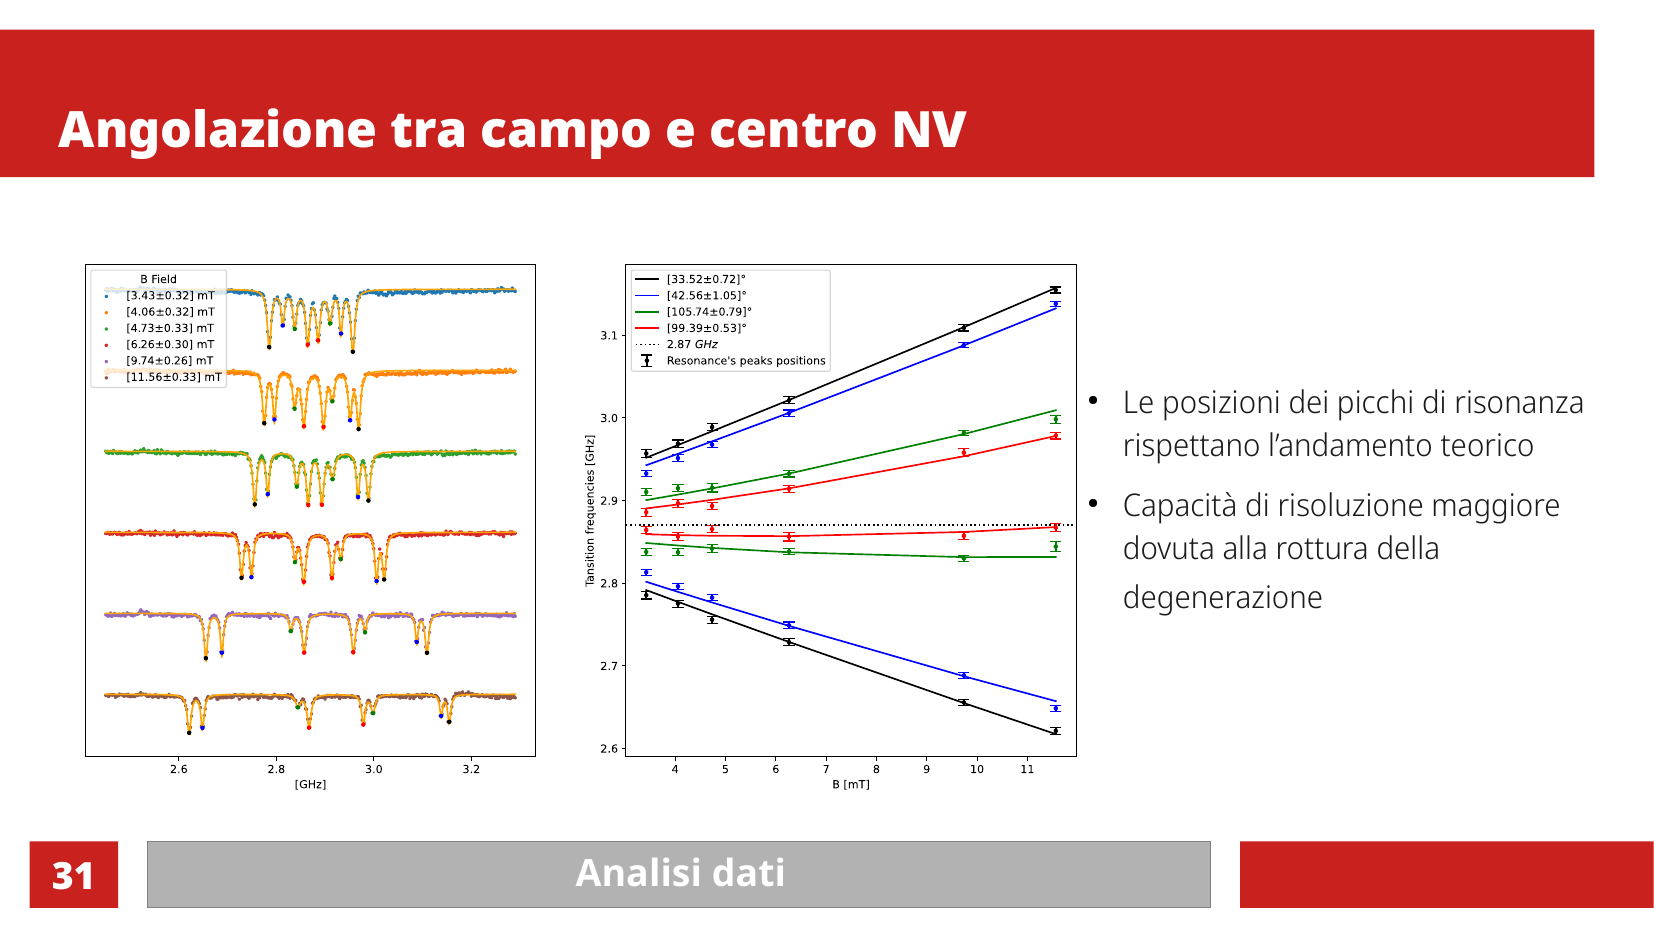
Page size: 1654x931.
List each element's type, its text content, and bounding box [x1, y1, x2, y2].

text_box Analisi dati [155, 838, 1206, 905]
title Angolazione tra campo e centro NV [59, 44, 1595, 163]
list Le posizioni dei picchi di risonanza rispettano l’andamento teorico Capacità di risoluzione maggiore dovuta alla rottura della degenerazione [1087, 211, 1613, 788]
picture [0, 187, 1205, 828]
